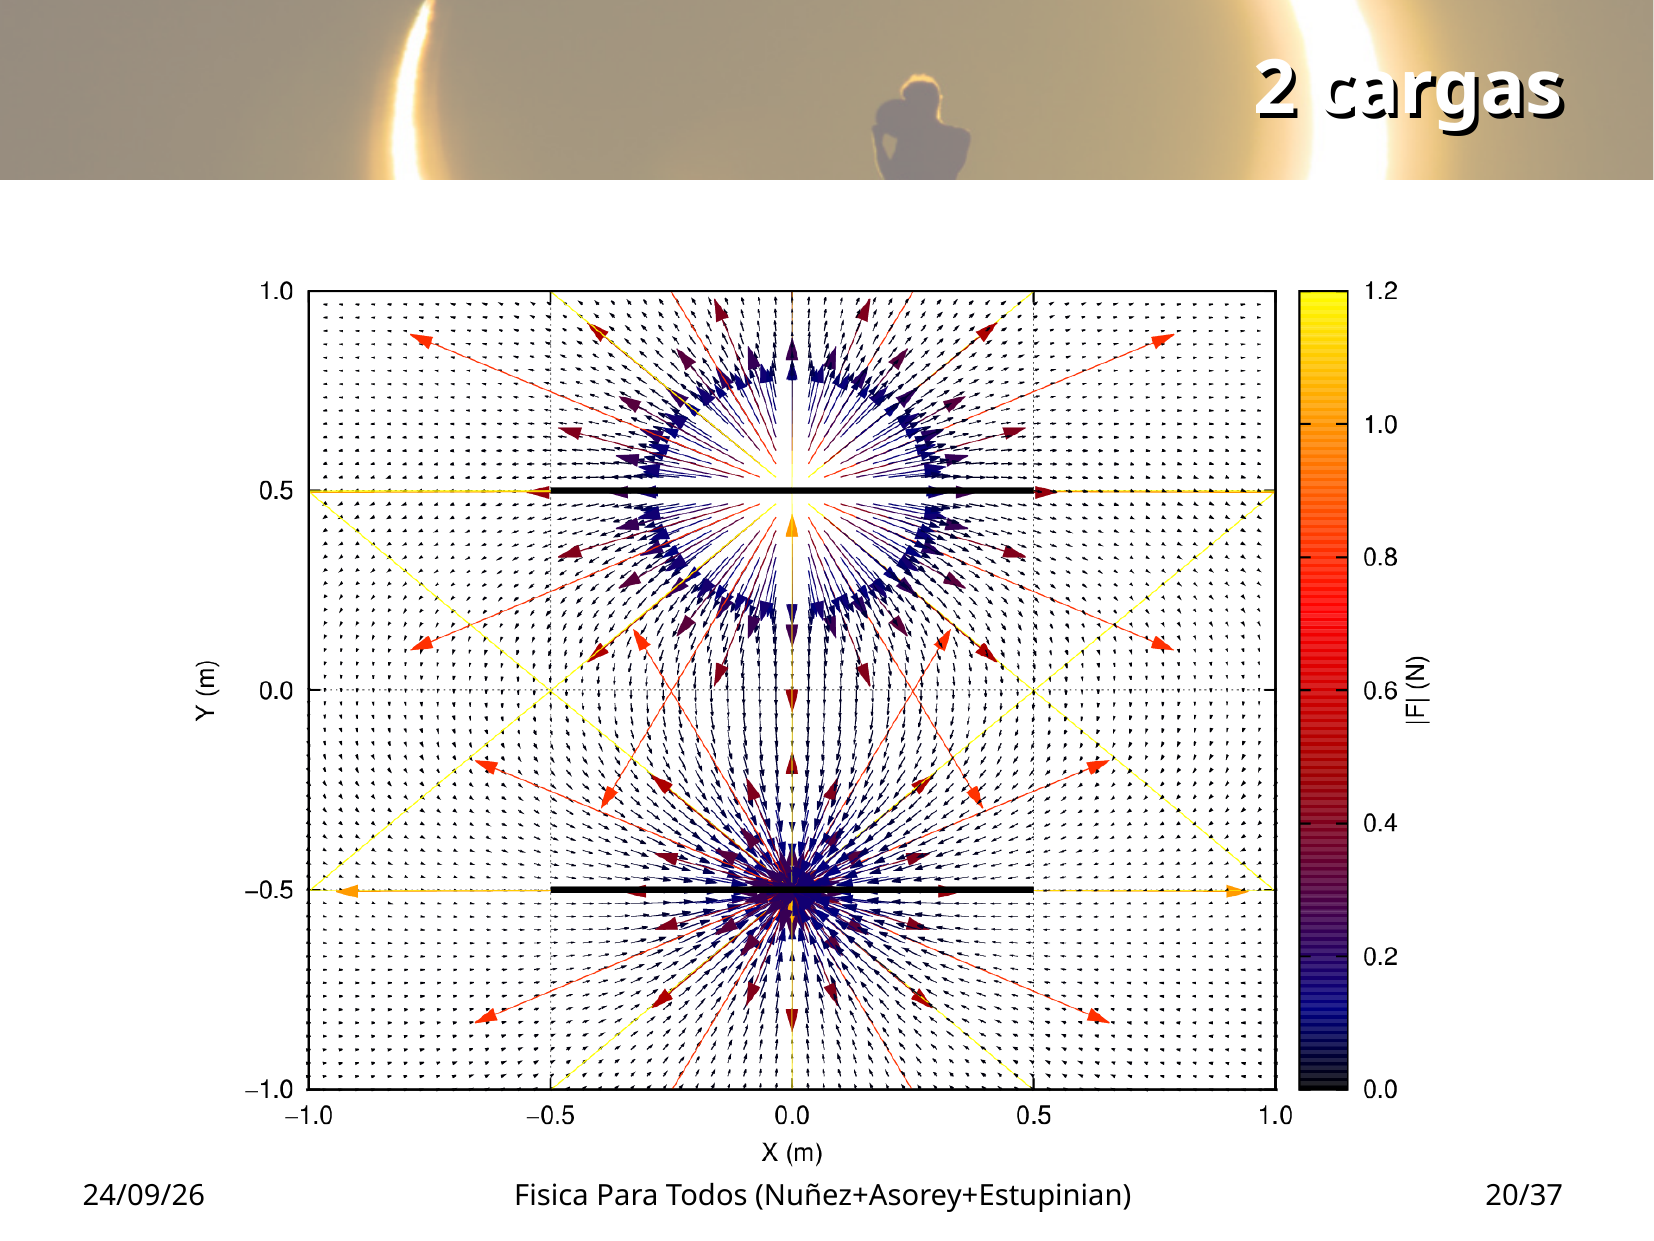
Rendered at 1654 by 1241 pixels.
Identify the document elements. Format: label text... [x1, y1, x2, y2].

title 2 cargas [75, 19, 1564, 151]
picture [0, 0, 1654, 180]
picture [185, 260, 1480, 1171]
